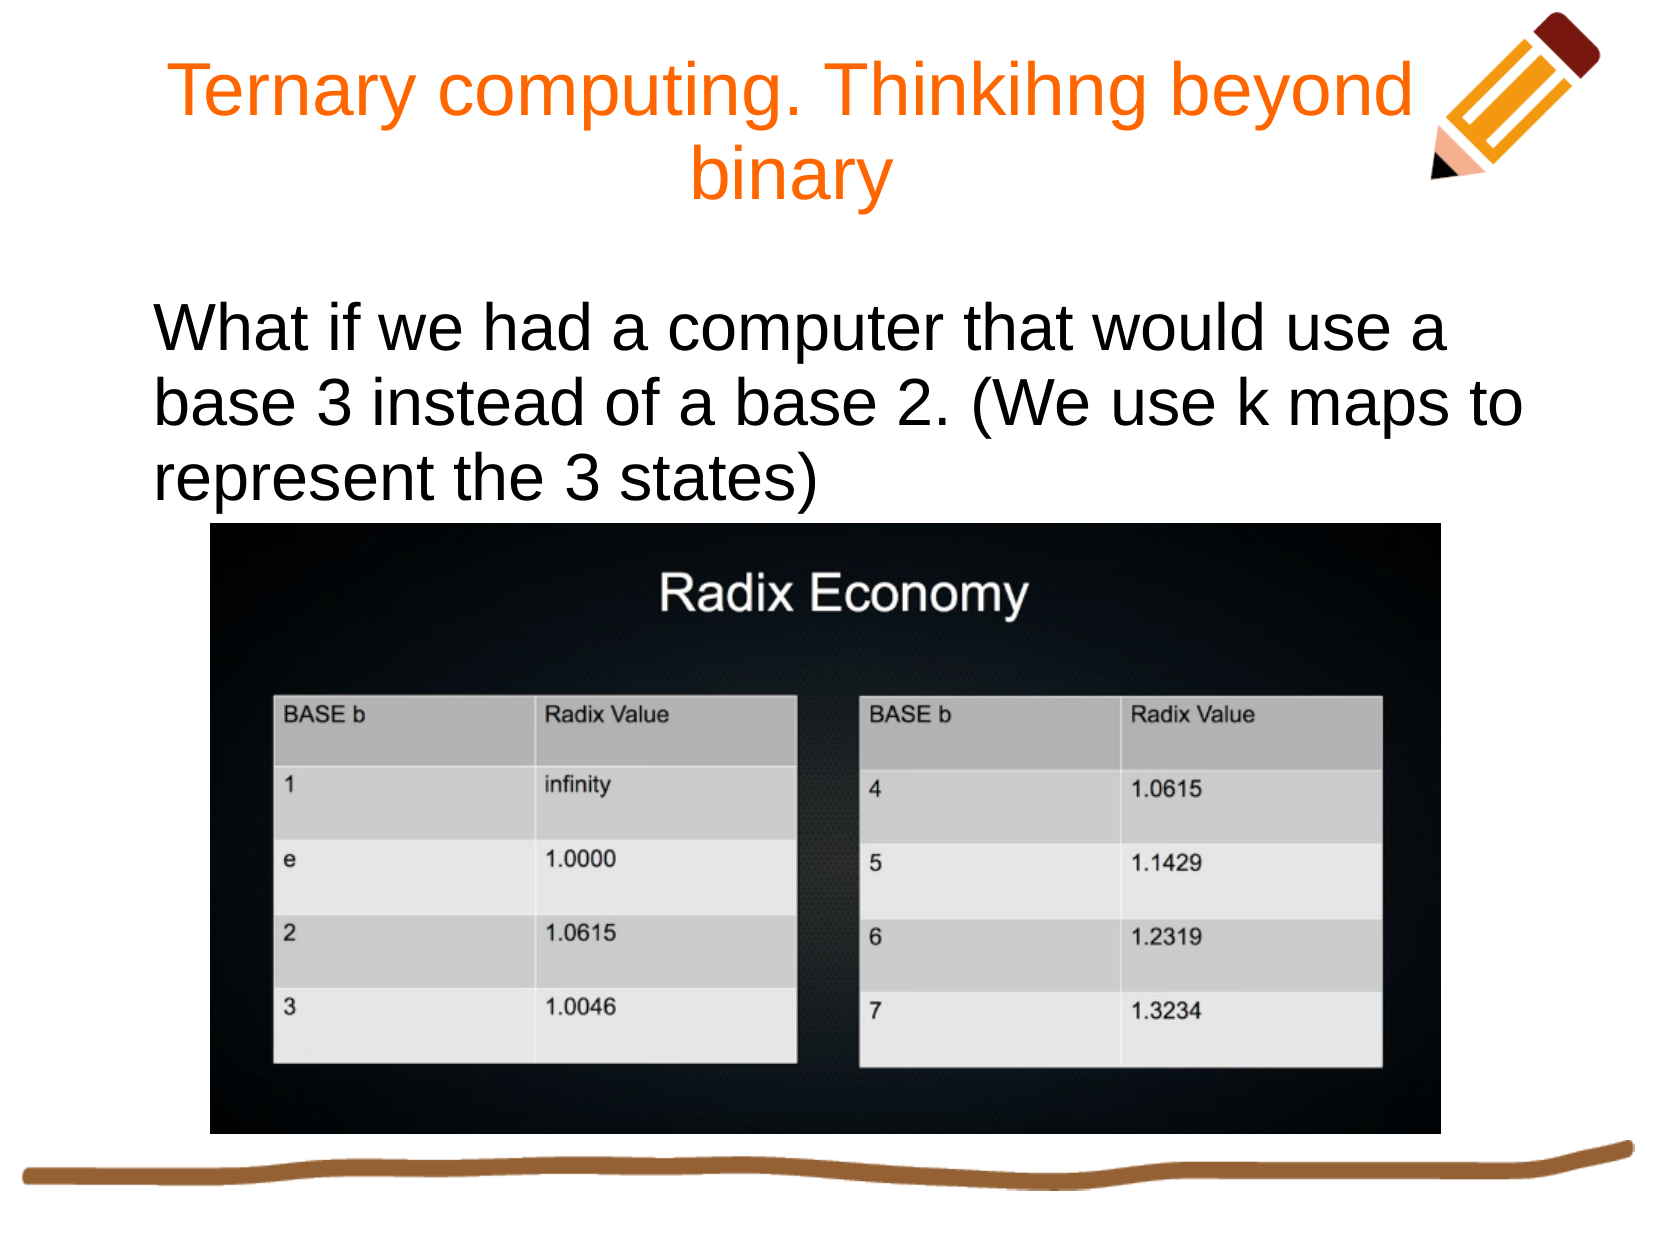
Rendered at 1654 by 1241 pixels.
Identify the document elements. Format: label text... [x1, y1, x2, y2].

list What if we had a computer that would use a base 3 instead of a base 2. (We use k maps to represent the 3 states) [82, 290, 1571, 1122]
picture [210, 523, 1441, 1134]
title Ternary computing. Thinkihng beyond binary [118, 47, 1465, 216]
picture [22, 1140, 1635, 1191]
picture [1430, 12, 1601, 181]
